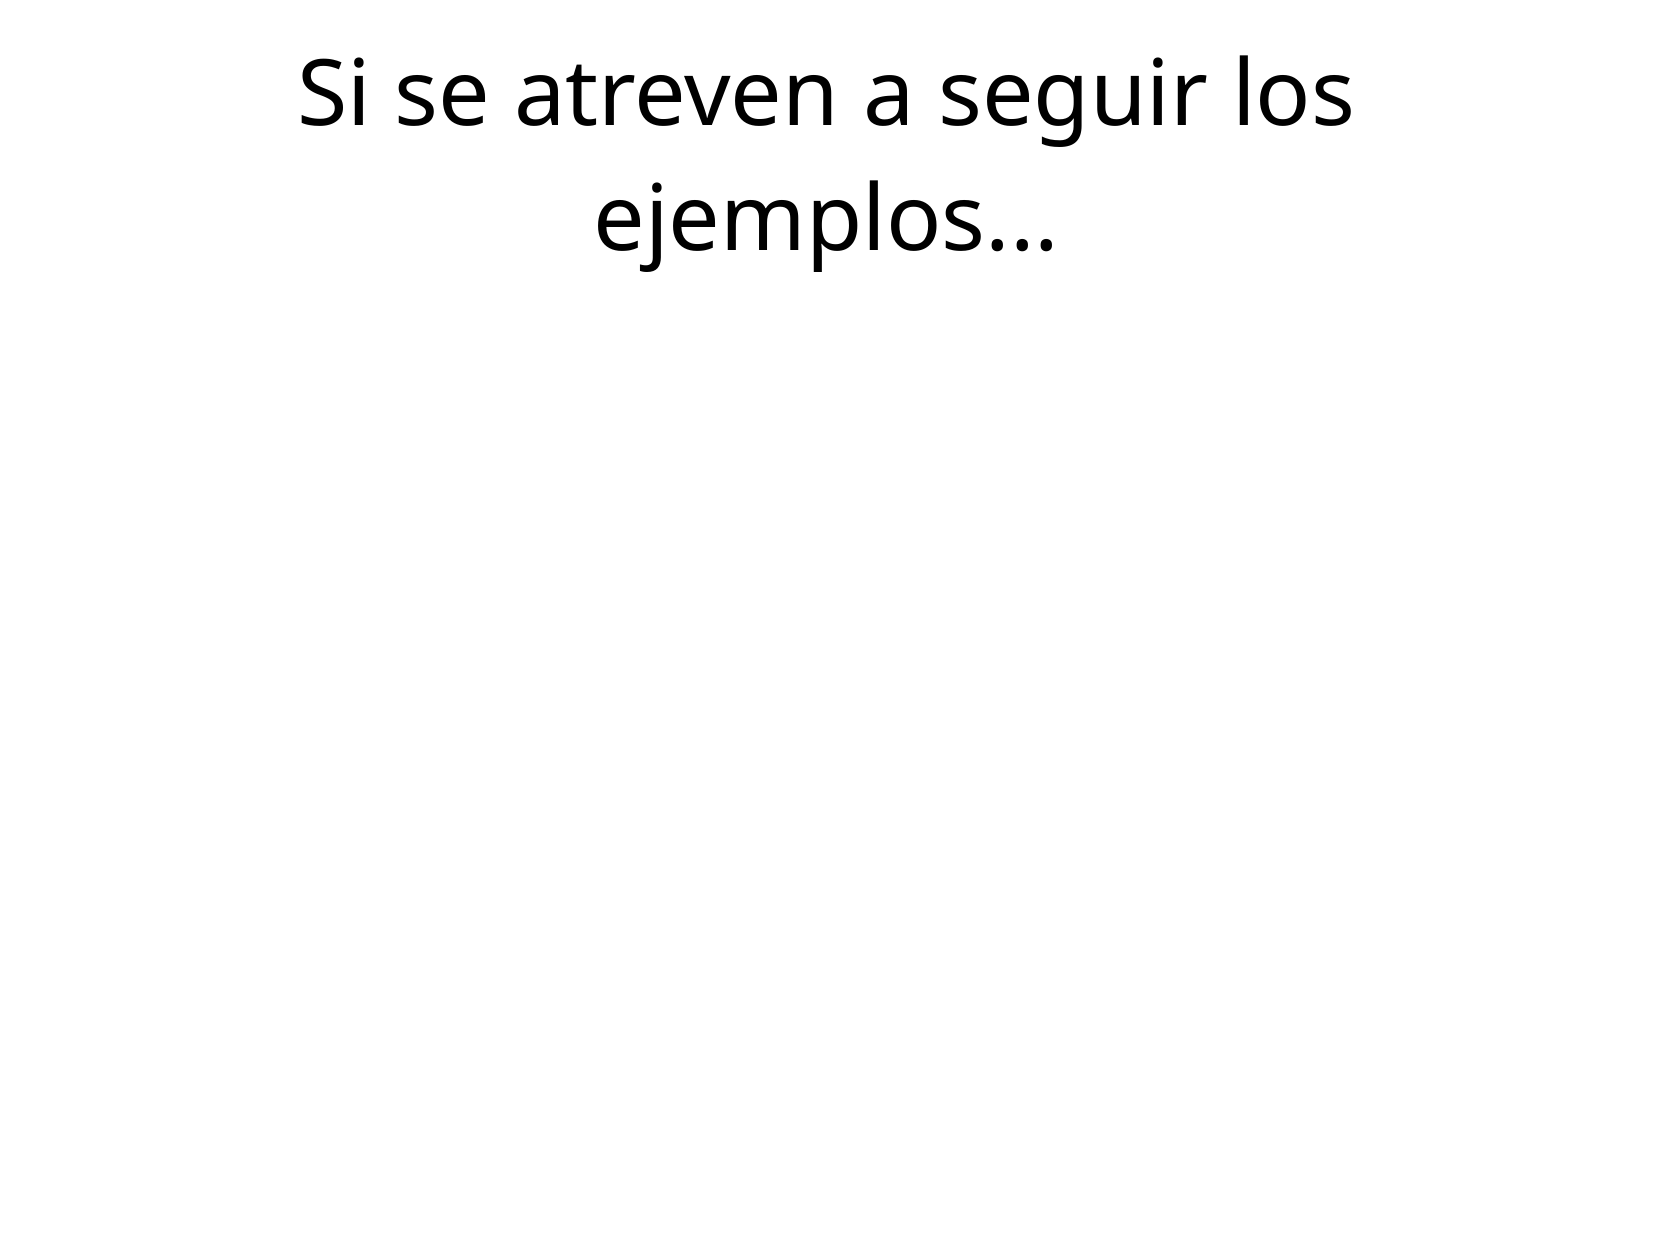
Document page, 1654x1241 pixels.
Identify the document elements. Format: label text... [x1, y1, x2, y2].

title Si se atreven a seguir los ejemplos... [82, 49, 1571, 257]
